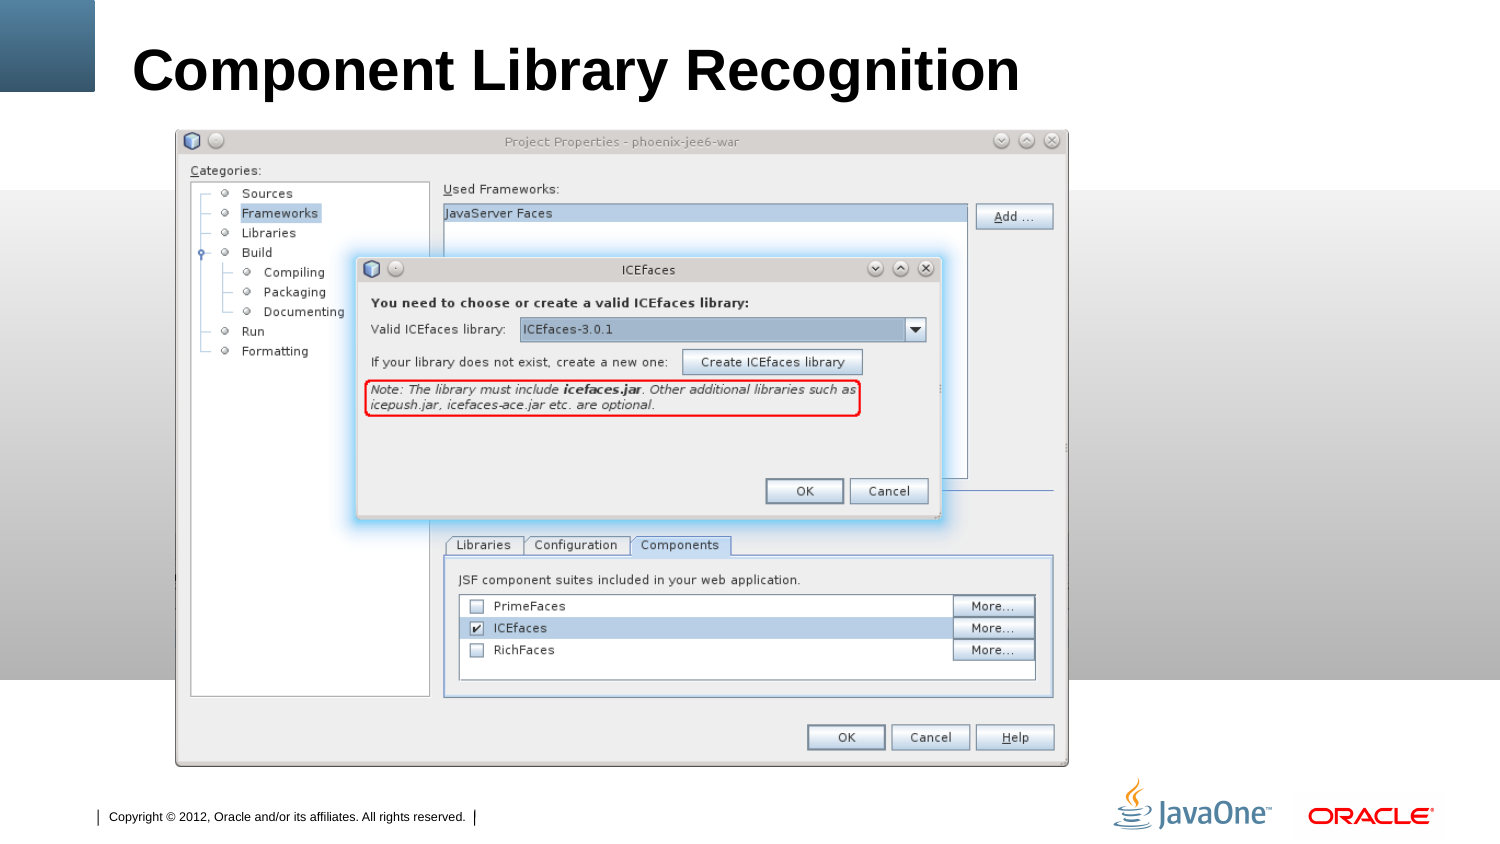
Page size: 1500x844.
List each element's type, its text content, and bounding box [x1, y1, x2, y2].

title Component Library Recognition [132, 40, 1407, 166]
picture [175, 129, 1069, 767]
picture [1097, 761, 1288, 844]
picture [1293, 792, 1445, 840]
